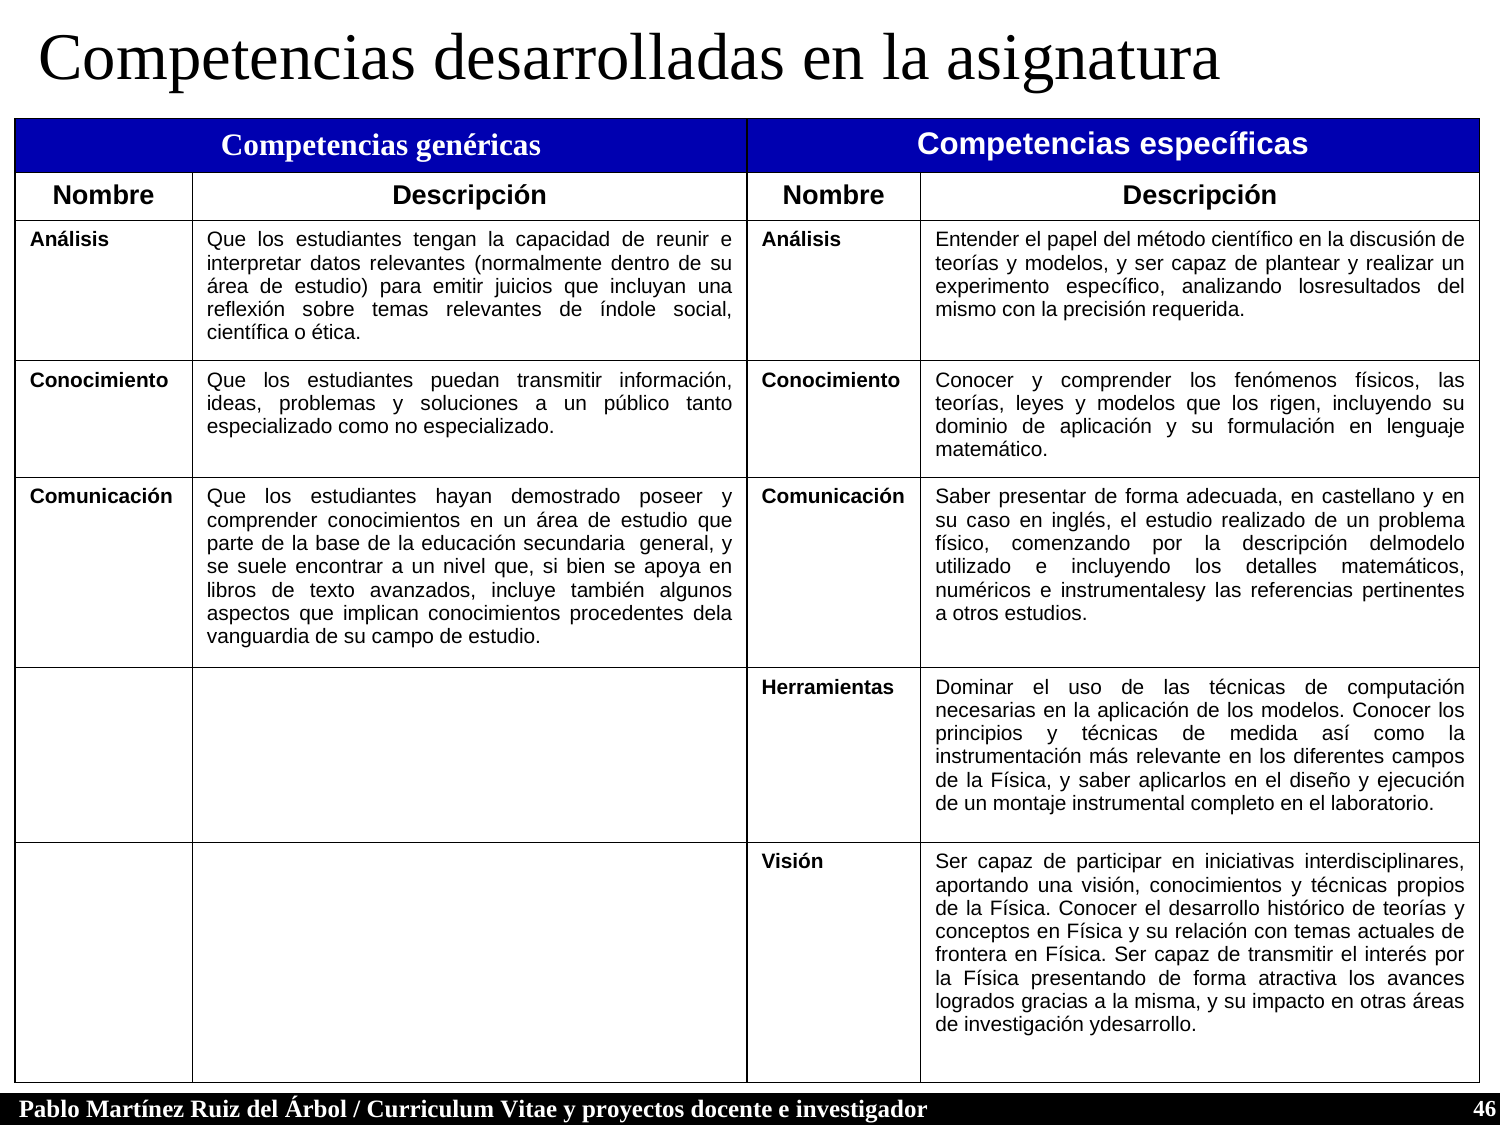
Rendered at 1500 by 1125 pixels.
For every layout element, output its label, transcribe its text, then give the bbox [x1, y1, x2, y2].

table_cell Nombre [16, 173, 192, 220]
table_cell Visión [748, 843, 920, 1082]
text_box Competencias desarrolladas en la asignatura [0, 3, 1276, 111]
table_cell [16, 668, 192, 842]
table_cell Análisis [16, 221, 192, 360]
table_cell Nombre [748, 173, 920, 220]
table_cell Conocimiento [748, 361, 920, 477]
table_cell [193, 668, 746, 842]
table_cell Dominar el uso de las técnicas de computación necesarias en la aplicación de los modelos. Conocer los principios y técnicas de medida así como la instrumentación más relevante en los diferentes campos de la Física, y saber aplicarlos en el diseño y ejecución de un montaje instrumental completo en el laboratorio. [921, 668, 1479, 842]
table_cell Descripción [921, 173, 1479, 220]
table_header Competencias genéricas [16, 119, 746, 172]
table_header Competencias específicas [748, 119, 1479, 172]
table_cell Que los estudiantes hayan demostrado poseer y comprender conocimientos en un área de estudio que parte de la base de la educación secundaria general, y se suele encontrar a un nivel que, si bien se apoya en libros de texto avanzados, incluye también algunos aspectos que implican conocimientos procedentes dela vanguardia de su campo de estudio. [193, 478, 746, 667]
table_cell Comunicación [16, 478, 192, 667]
table_cell Entender el papel del método científico en la discusión de teorías y modelos, y ser capaz de plantear y realizar un experimento específico, analizando losresultados del mismo con la precisión requerida. [921, 221, 1479, 360]
table_cell Conocimiento [16, 361, 192, 477]
table_cell Análisis [748, 221, 920, 360]
table_cell Comunicación [748, 478, 920, 667]
table_cell [16, 843, 192, 1082]
table_cell Ser capaz de participar en iniciativas interdisciplinares, aportando una visión, conocimientos y técnicas propios de la Física. Conocer el desarrollo histórico de teorías y conceptos en Física y su relación con temas actuales de frontera en Física. Ser capaz de transmitir el interés por la Física presentando de forma atractiva los avances logrados gracias a la misma, y su impacto en otras áreas de investigación ydesarrollo. [921, 843, 1479, 1082]
table_cell Conocer y comprender los fenómenos físicos, las teorías, leyes y modelos que los rigen, incluyendo su dominio de aplicación y su formulación en lenguaje matemático. [921, 361, 1479, 477]
table_cell Que los estudiantes tengan la capacidad de reunir e interpretar datos relevantes (normalmente dentro de su área de estudio) para emitir juicios que incluyan una reflexión sobre temas relevantes de índole social, científica o ética. [193, 221, 746, 360]
table_cell Que los estudiantes puedan transmitir información, ideas, problemas y soluciones a un público tanto especializado como no especializado. [193, 361, 746, 477]
table_cell [193, 843, 746, 1082]
table_cell Saber presentar de forma adecuada, en castellano y en su caso en inglés, el estudio realizado de un problema físico, comenzando por la descripción delmodelo utilizado e incluyendo los detalles matemáticos, numéricos e instrumentalesy las referencias pertinentes a otros estudios. [921, 478, 1479, 667]
table_cell Herramientas [748, 668, 920, 842]
table_cell Descripción [193, 173, 746, 220]
